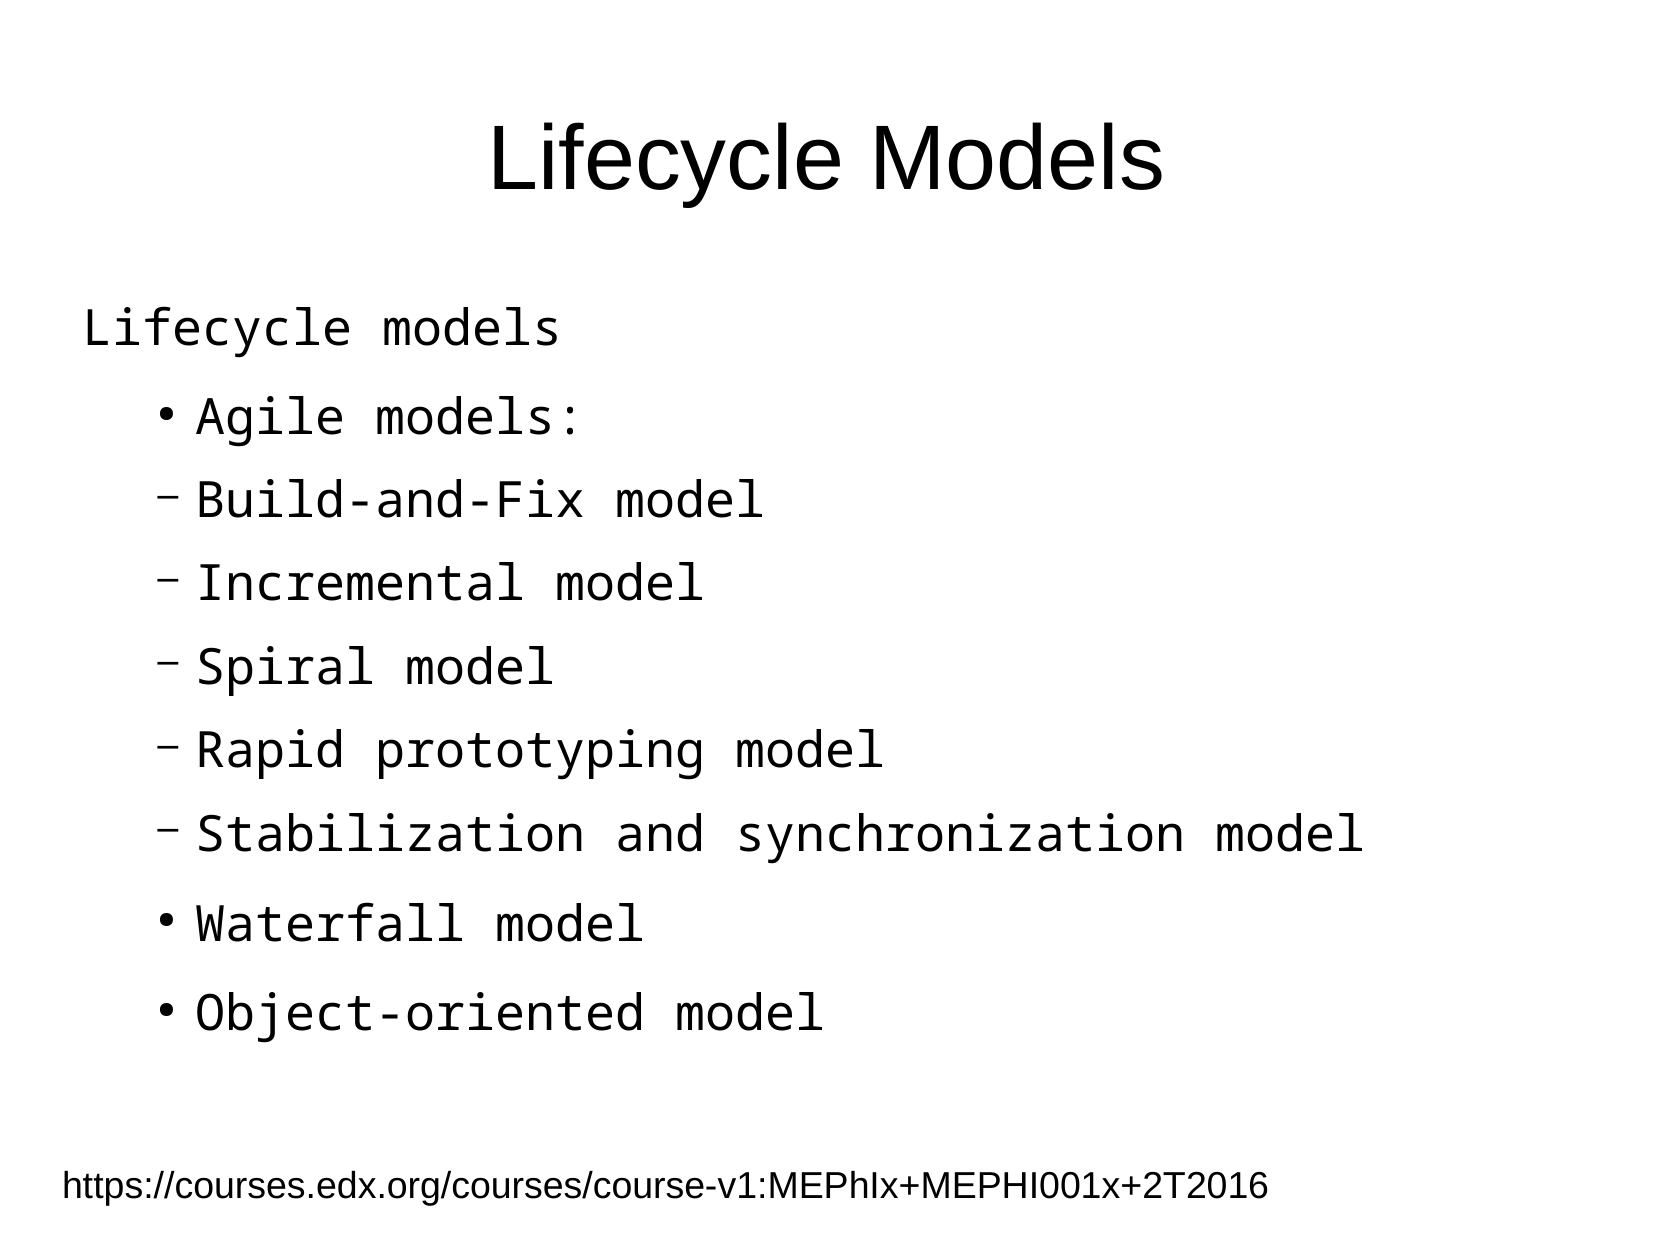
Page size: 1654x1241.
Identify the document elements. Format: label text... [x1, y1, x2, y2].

text_box https://courses.edx.org/courses/course-v1:MEPhIx+MEPHI001x+2T2016 [47, 1157, 1347, 1241]
list Lifecycle models Agile models: Build-and-Fix model Incremental model Spiral model Rapid prototyping model Stabilization and synchronization model Waterfall model Object-oriented model [82, 295, 1571, 1063]
title Lifecycle Models [82, 49, 1571, 257]
